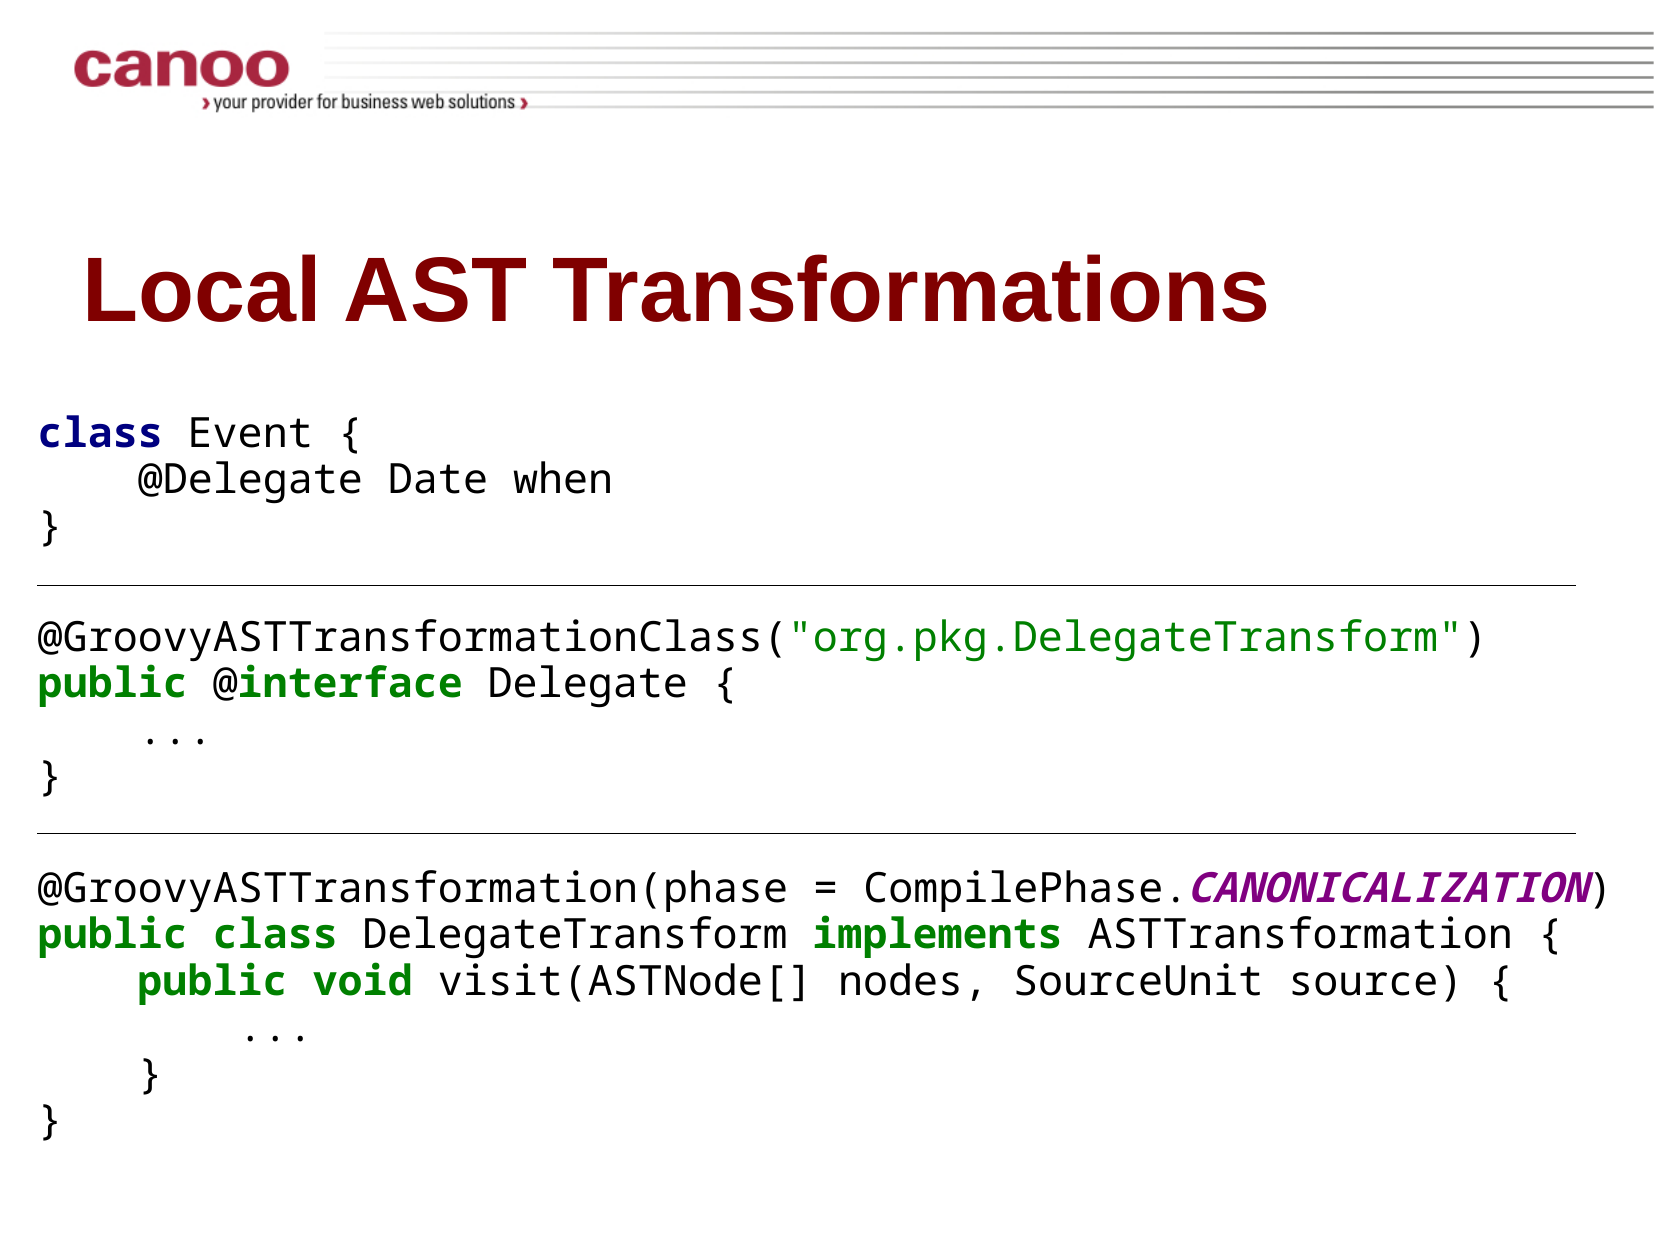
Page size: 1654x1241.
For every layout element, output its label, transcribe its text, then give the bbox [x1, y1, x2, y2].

picture [0, 0, 1654, 166]
text_box class Event { @Delegate Date when } @GroovyASTTransformationClass("org.pkg.DelegateTransform") public @interface Delegate { ... } @GroovyASTTransformation(phase = CompilePhase.CANONICALIZATION) public class DelegateTransform implements ASTTransformation { public void visit(ASTNode[] nodes, SourceUnit source) { ... } } [22, 402, 1631, 1201]
title Local AST Transformations [82, 179, 1571, 387]
